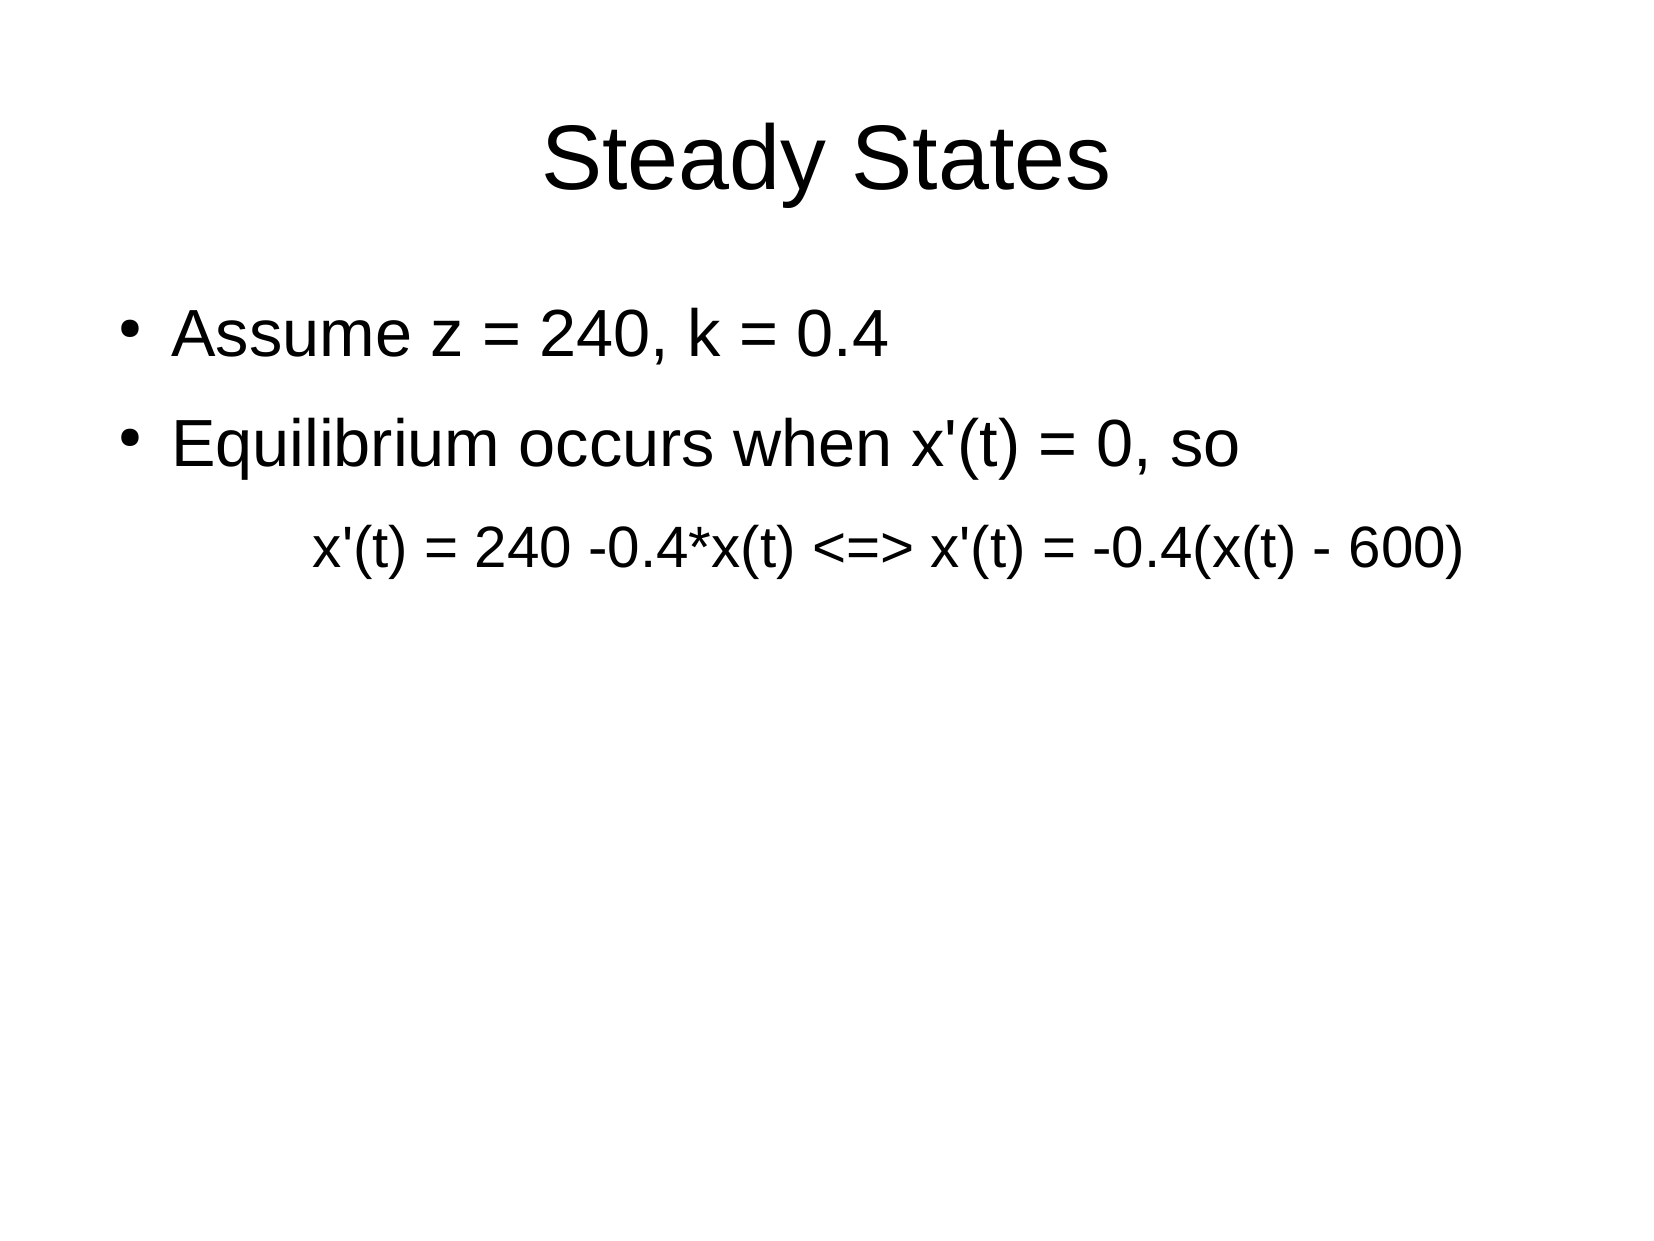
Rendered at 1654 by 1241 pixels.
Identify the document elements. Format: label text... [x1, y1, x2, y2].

list Assume z = 240, k = 0.4 Equilibrium occurs when x'(t) = 0, so x'(t) = 240 -0.4*x(t) <=> x'(t) = -0.4(x(t) - 600) [82, 290, 1538, 1010]
title Steady States [82, 49, 1571, 257]
